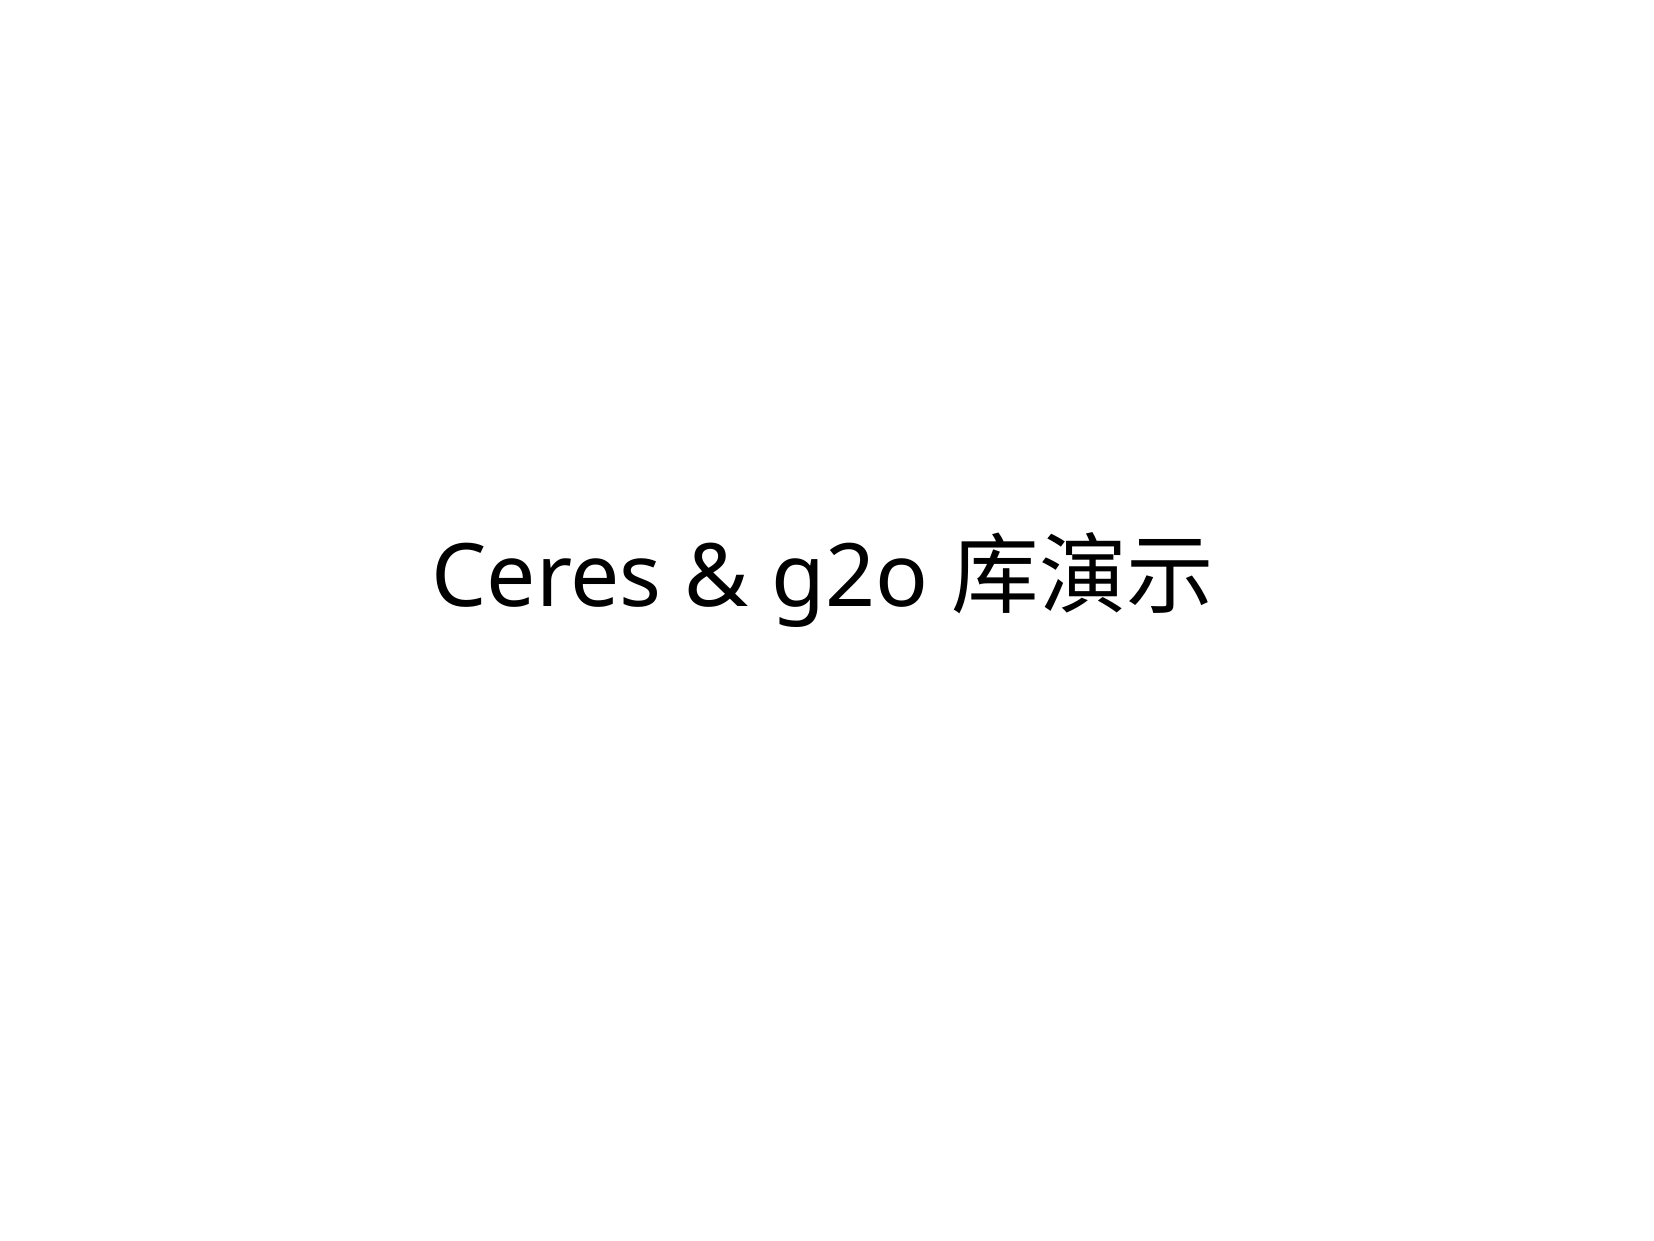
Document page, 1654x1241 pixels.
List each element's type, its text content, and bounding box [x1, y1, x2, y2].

text_box Ceres & g2o库演示 [416, 497, 1264, 638]
